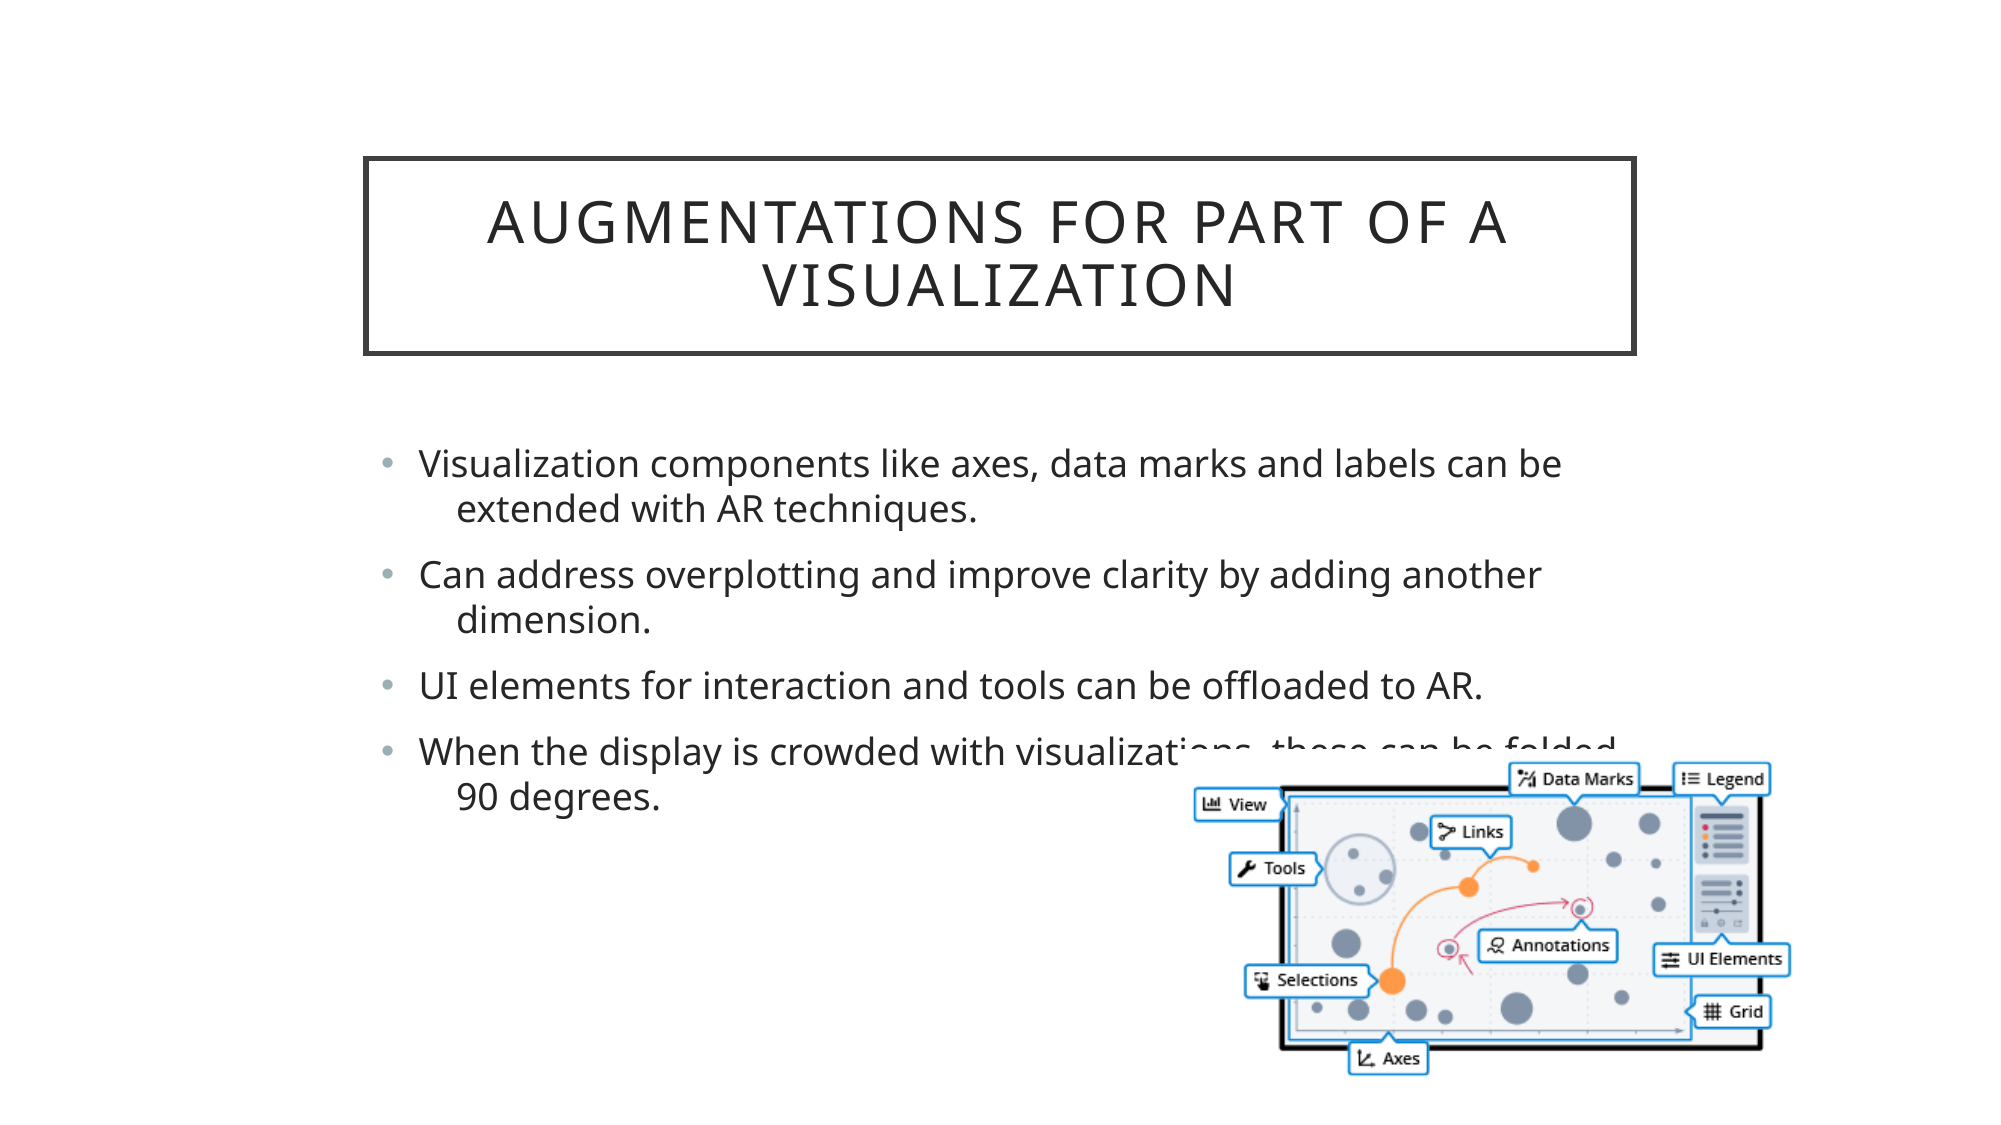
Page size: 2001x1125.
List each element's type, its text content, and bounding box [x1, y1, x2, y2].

picture [1179, 749, 1811, 1101]
title Augmentations for part of a visualization [366, 158, 1634, 354]
list Visualization components like axes, data marks and labels can be extended with AR techniques. Can address overplotting and improve clarity by adding another dimension. UI elements for interaction and tools can be offloaded to AR. When the display is crowded with visualizations, these can be folded 90 degrees. [366, 432, 1634, 942]
